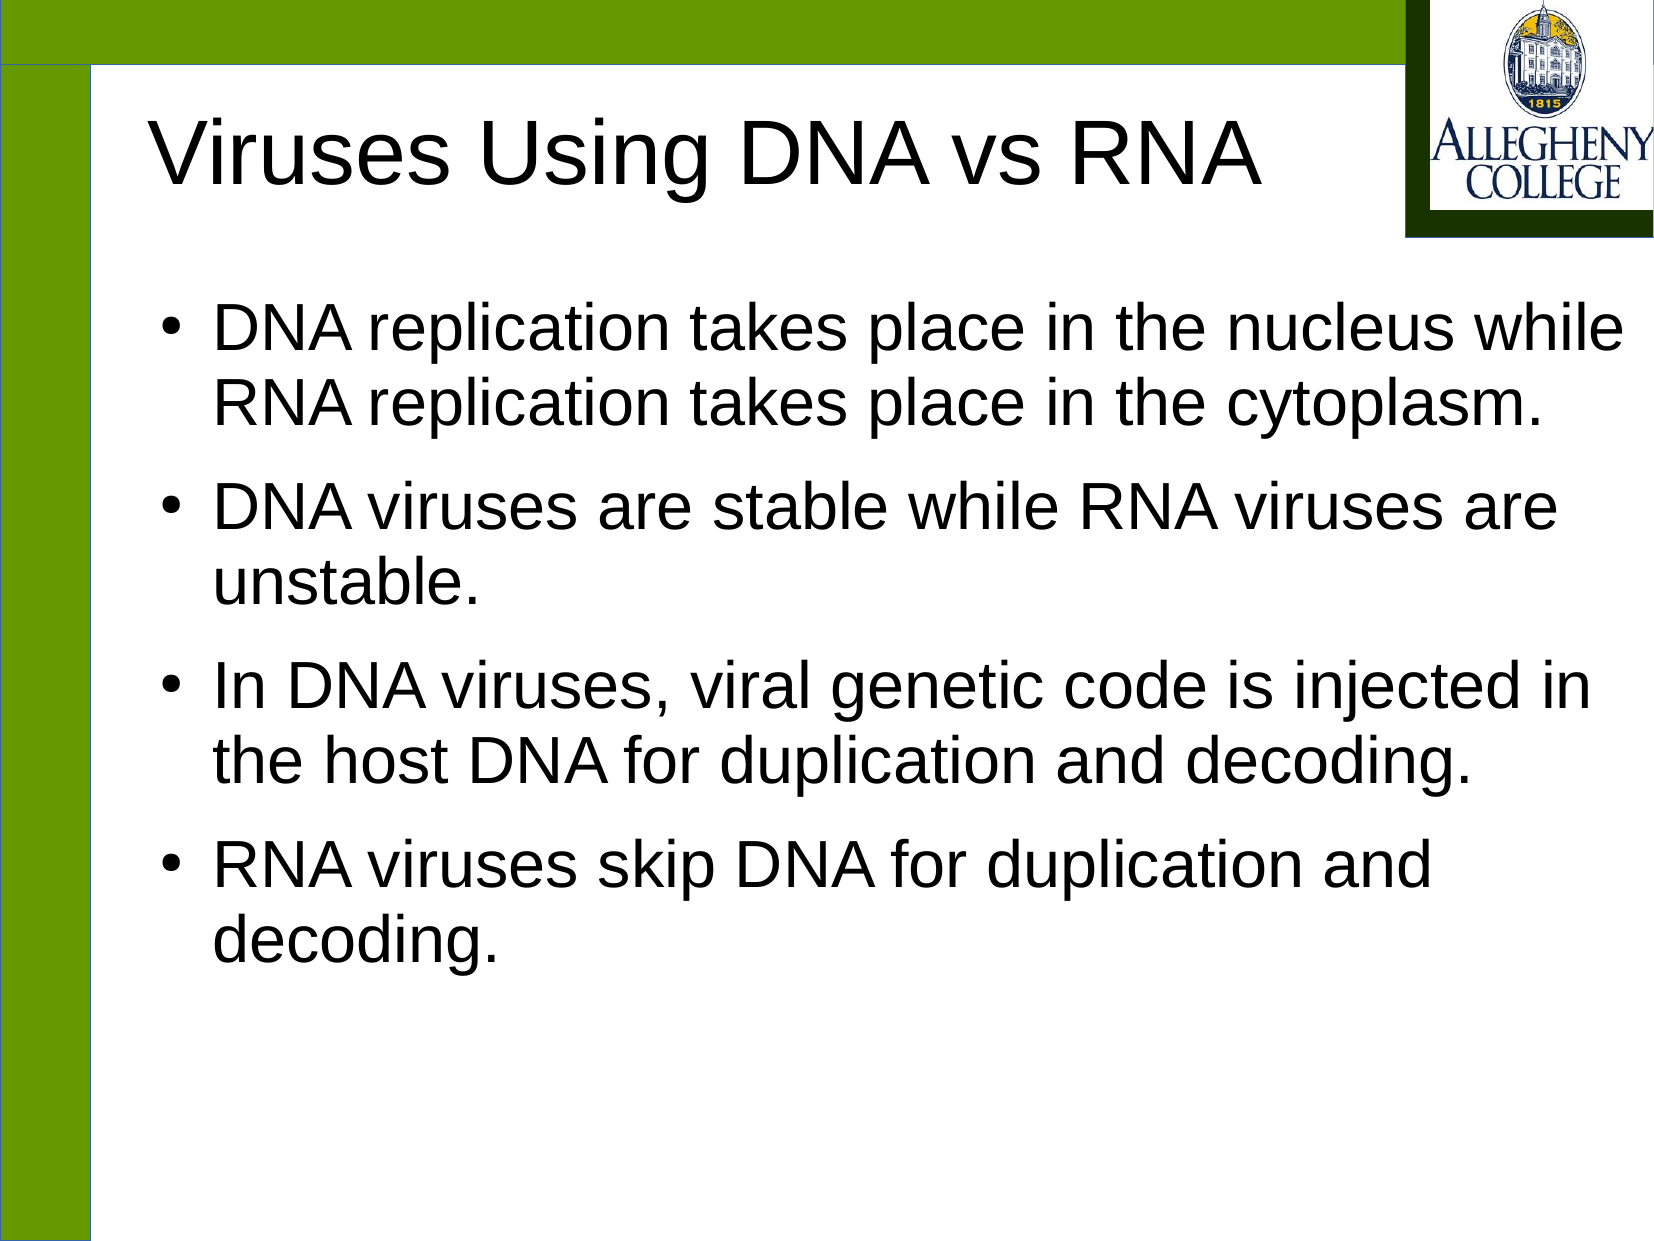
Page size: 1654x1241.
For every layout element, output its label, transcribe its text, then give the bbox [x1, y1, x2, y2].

list DNA replication takes place in the nucleus while RNA replication takes place in the cytoplasm. DNA viruses are stable while RNA viruses are unstable. In DNA viruses, viral genetic code is injected in the host DNA for duplication and decoding. RNA viruses skip DNA for duplication and decoding. [141, 290, 1630, 1010]
title Viruses Using DNA vs RNA [112, 65, 1321, 257]
picture [1430, 0, 1654, 210]
text_box [0, 0, 1654, 1241]
